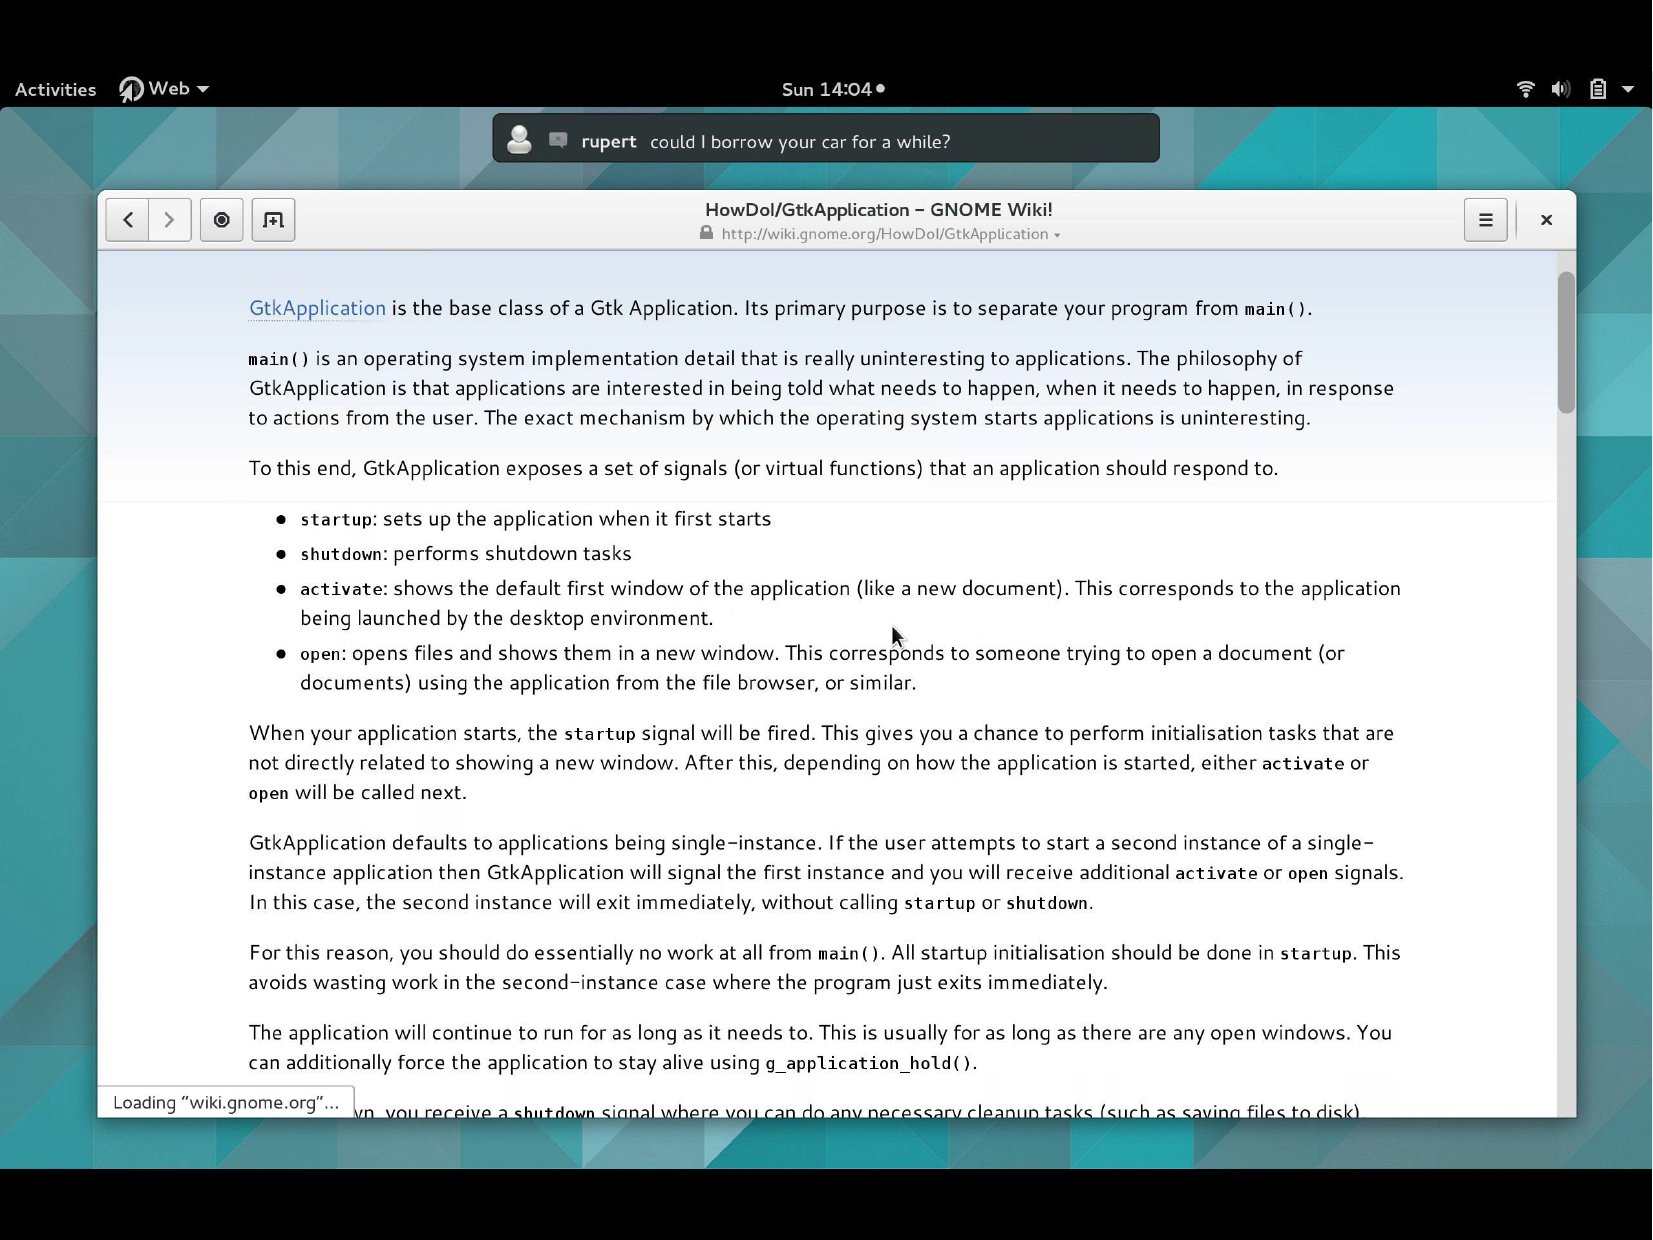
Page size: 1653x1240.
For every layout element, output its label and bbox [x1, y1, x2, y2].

text_box [0, 0, 1652, 1240]
